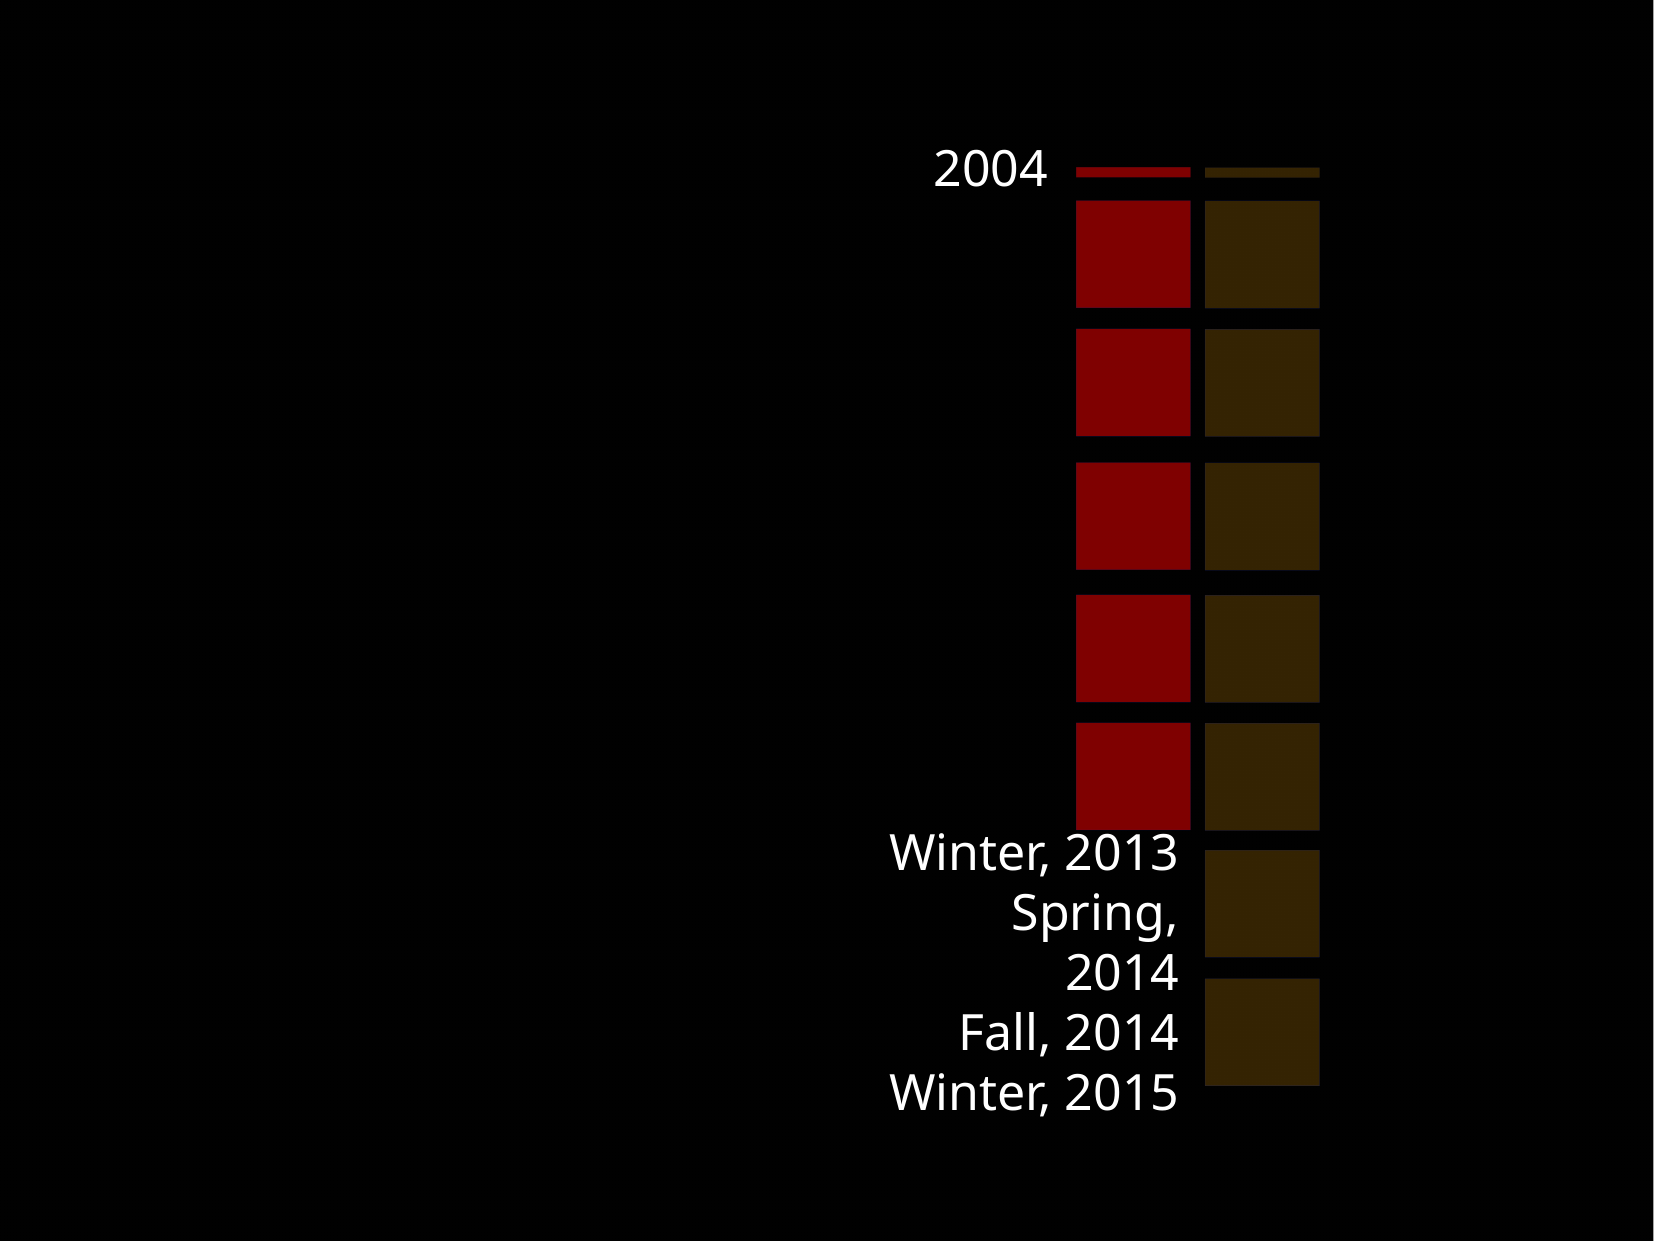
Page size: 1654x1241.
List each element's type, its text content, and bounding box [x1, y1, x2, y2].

picture [0, 0, 1654, 1241]
title Winter, 2013 Spring, 2014 Fall, 2014 Winter, 2015 [837, 834, 1195, 1108]
title 2004 [846, 129, 1063, 203]
